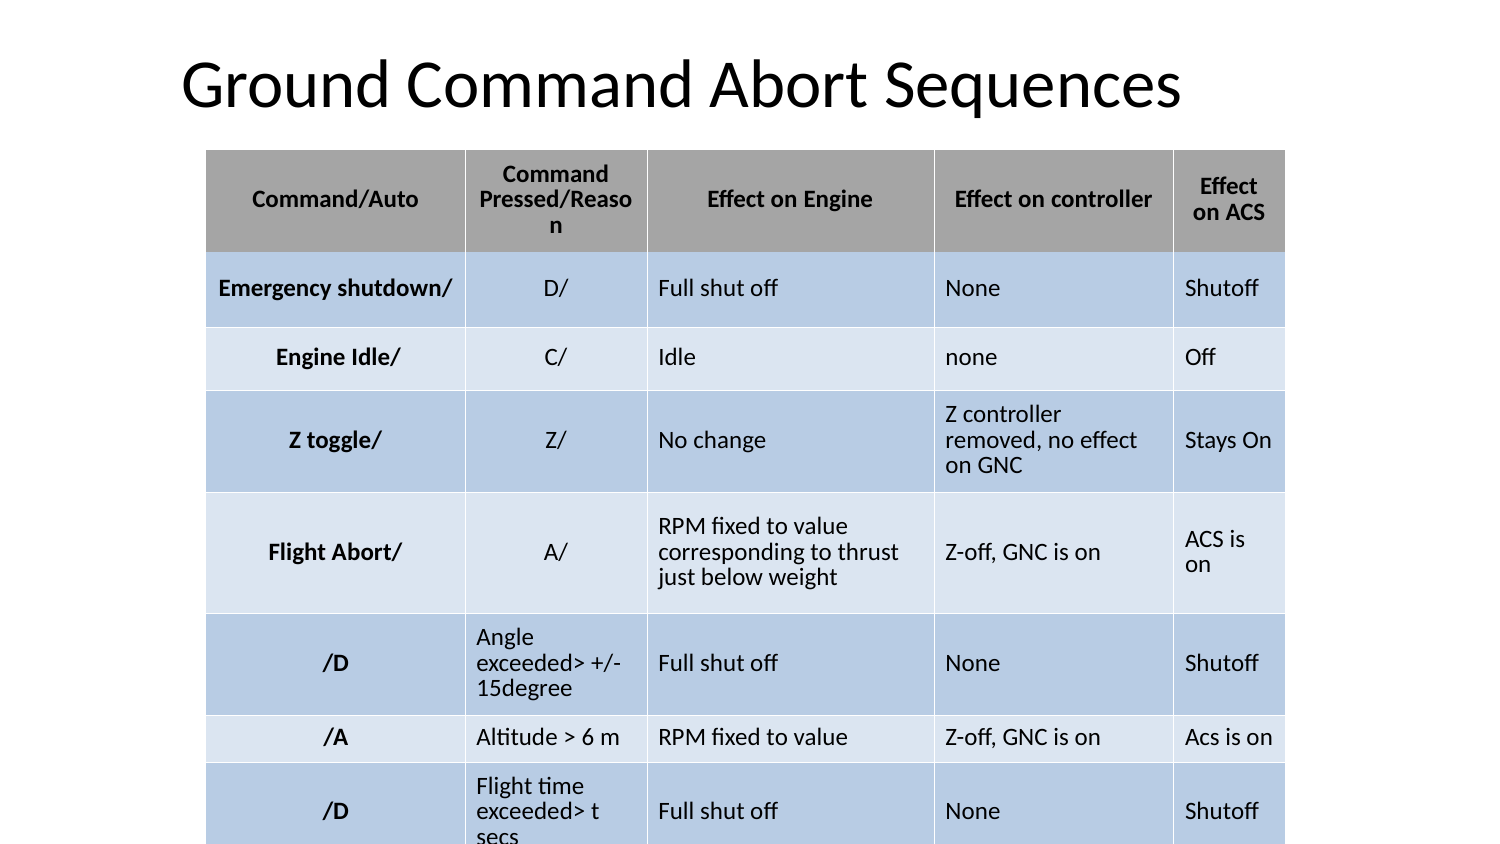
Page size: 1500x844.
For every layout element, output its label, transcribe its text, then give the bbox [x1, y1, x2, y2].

table_cell Full shut off [648, 763, 934, 844]
table_header Command Pressed/Reason [466, 150, 647, 252]
table_header Effect on ACS [1174, 150, 1285, 252]
table_cell Z-off, GNC is on [935, 716, 1173, 762]
table_cell Shutoff [1174, 252, 1285, 327]
table_cell Z-off, GNC is on [935, 493, 1173, 613]
table_cell RPM fixed to value [648, 716, 934, 762]
table_cell ACS is on [1174, 493, 1285, 613]
table_cell A/ [466, 493, 647, 613]
table_cell Engine Idle/ [206, 328, 465, 390]
table_cell C/ [466, 328, 647, 390]
table_cell Angle exceeded> +/-15degree [466, 614, 647, 715]
table_cell Full shut off [648, 252, 934, 327]
table_cell Z controller removed, no effect on GNC [935, 391, 1173, 492]
table_cell None [935, 614, 1173, 715]
table_header Effect on Engine [648, 150, 934, 252]
table_cell No change [648, 391, 934, 492]
table_cell Emergency shutdown/ [206, 252, 465, 327]
table_cell RPM fixed to value corresponding to thrust just below weight [648, 493, 934, 613]
table_header Effect on controller [935, 150, 1173, 252]
table_cell None [935, 252, 1173, 327]
table_cell Full shut off [648, 614, 934, 715]
table_cell None [935, 763, 1173, 844]
table_cell Z/ [466, 391, 647, 492]
table_cell /A [206, 716, 465, 762]
table_cell /D [206, 614, 465, 715]
table_cell Flight Abort/ [206, 493, 465, 613]
table_cell Off [1174, 328, 1285, 390]
table_cell /D [206, 763, 465, 844]
text_box Ground Command Abort Sequences [79, 9, 1285, 150]
table_header Command/Auto [206, 150, 465, 252]
table_cell D/ [466, 252, 647, 327]
table_cell Acs is on [1174, 716, 1285, 762]
table_cell Flight time exceeded> t secs [466, 763, 647, 844]
table_cell Idle [648, 328, 934, 390]
table_cell Z toggle/ [206, 391, 465, 492]
table_cell Shutoff [1174, 763, 1285, 844]
table_cell Stays On [1174, 391, 1285, 492]
table_cell none [935, 328, 1173, 390]
table_cell Altitude > 6 m [466, 716, 647, 762]
table_cell Shutoff [1174, 614, 1285, 715]
